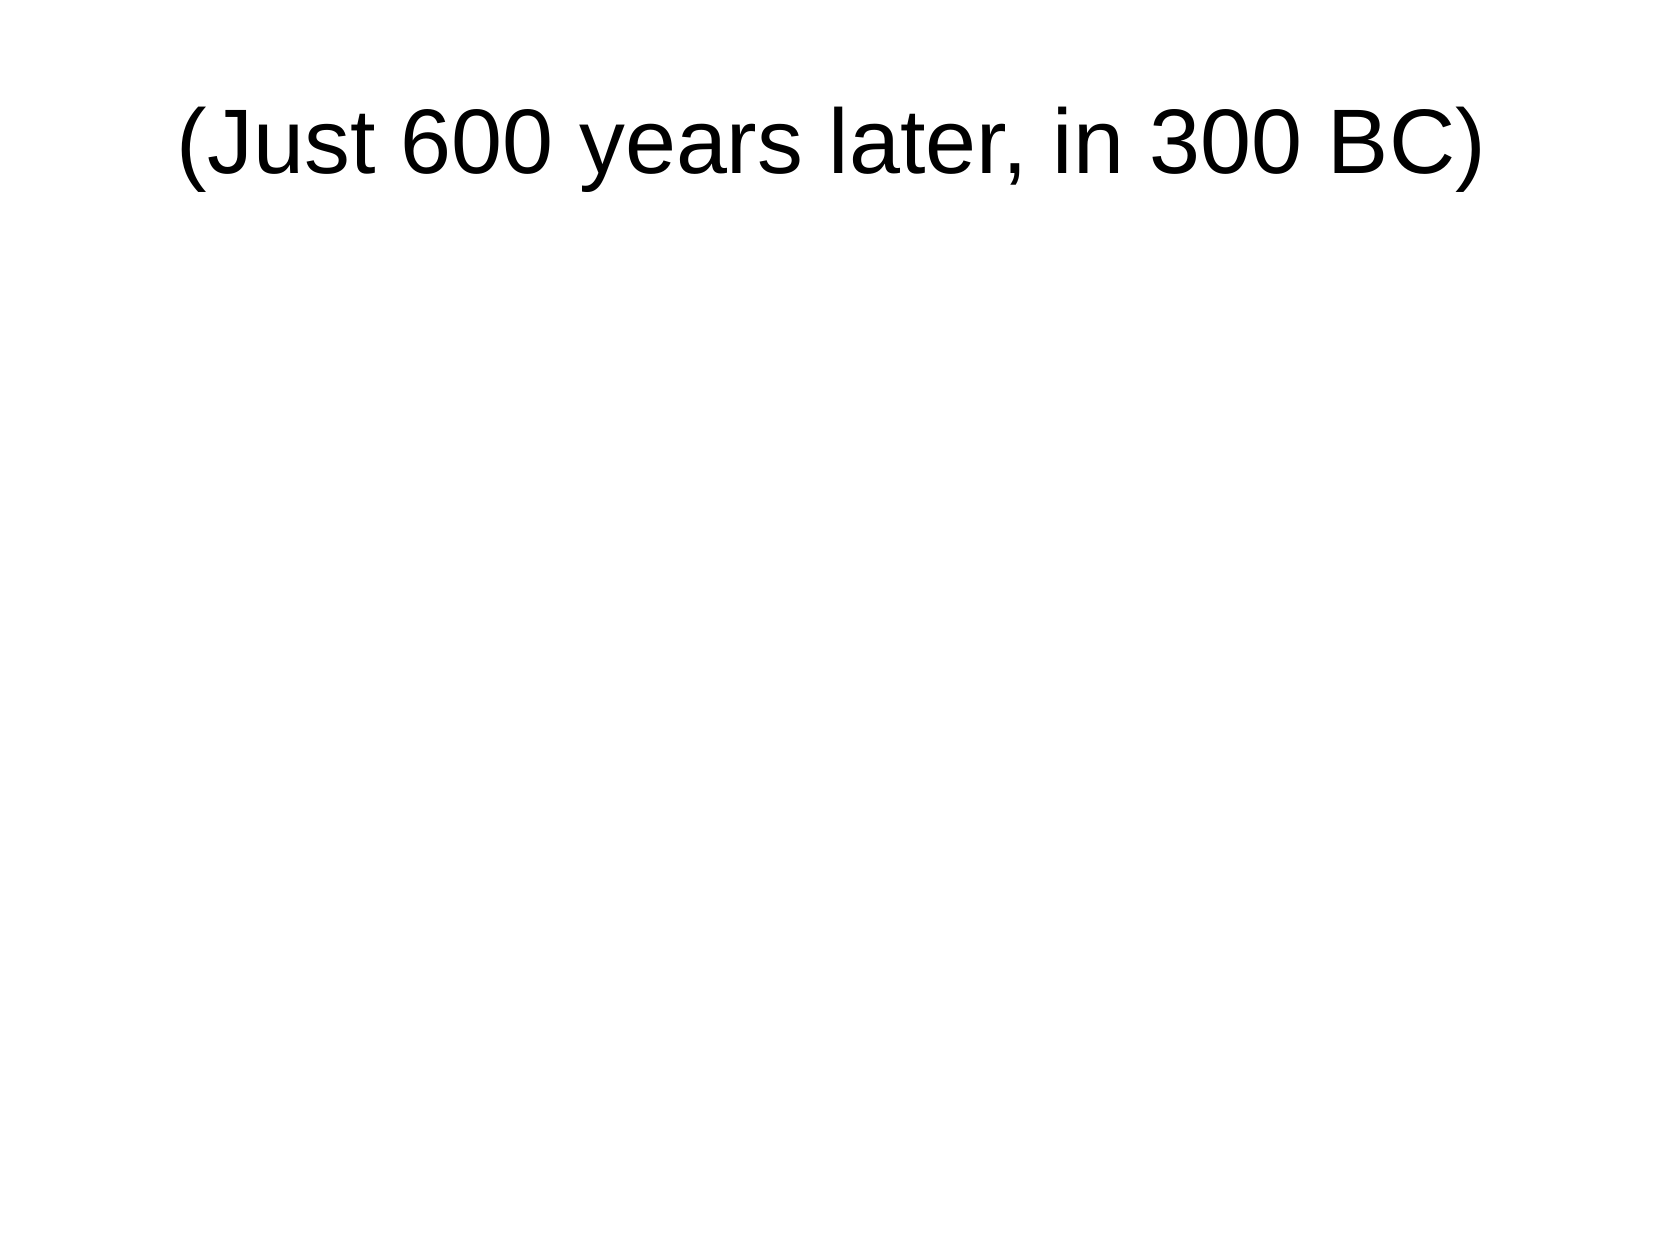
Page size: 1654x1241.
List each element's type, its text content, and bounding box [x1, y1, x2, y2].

title (Just 600 years later, in 300 BC) [63, 34, 1602, 249]
